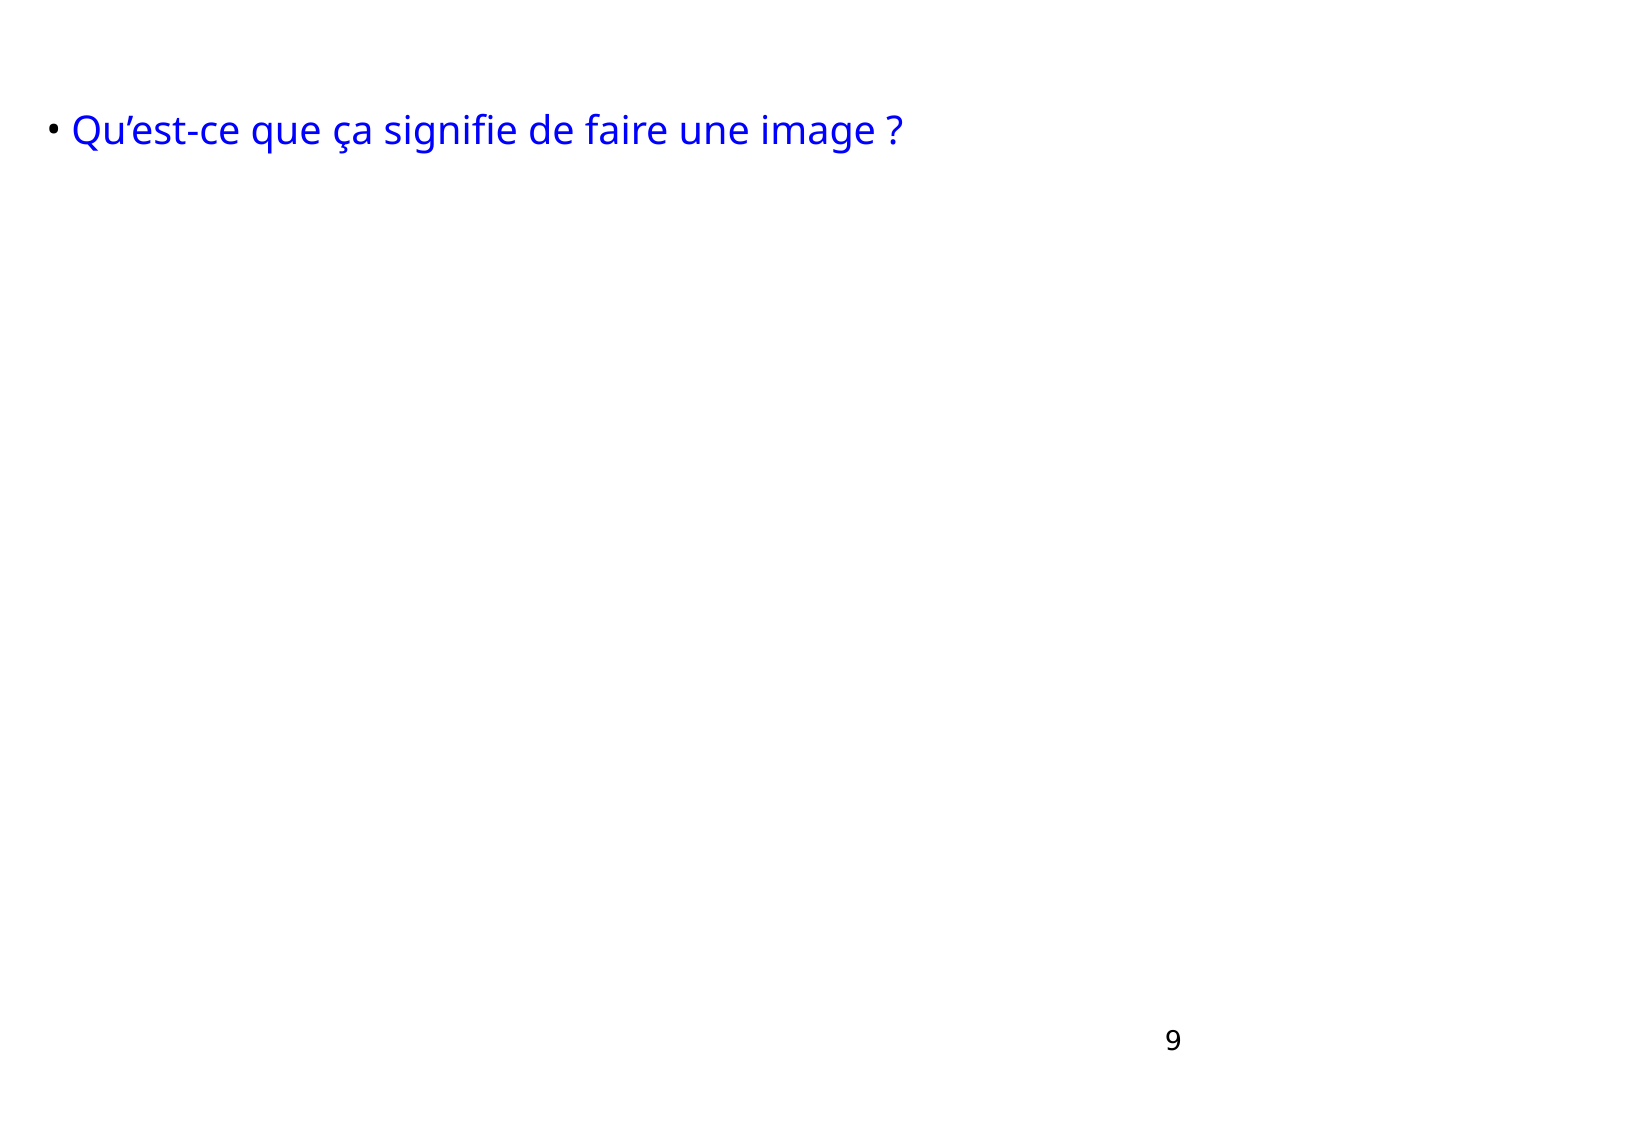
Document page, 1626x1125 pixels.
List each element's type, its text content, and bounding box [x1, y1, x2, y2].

text_box [1164, 1024, 1544, 1103]
text_box Qu’est-ce que ça signifie de faire une image ? [32, 97, 1542, 160]
